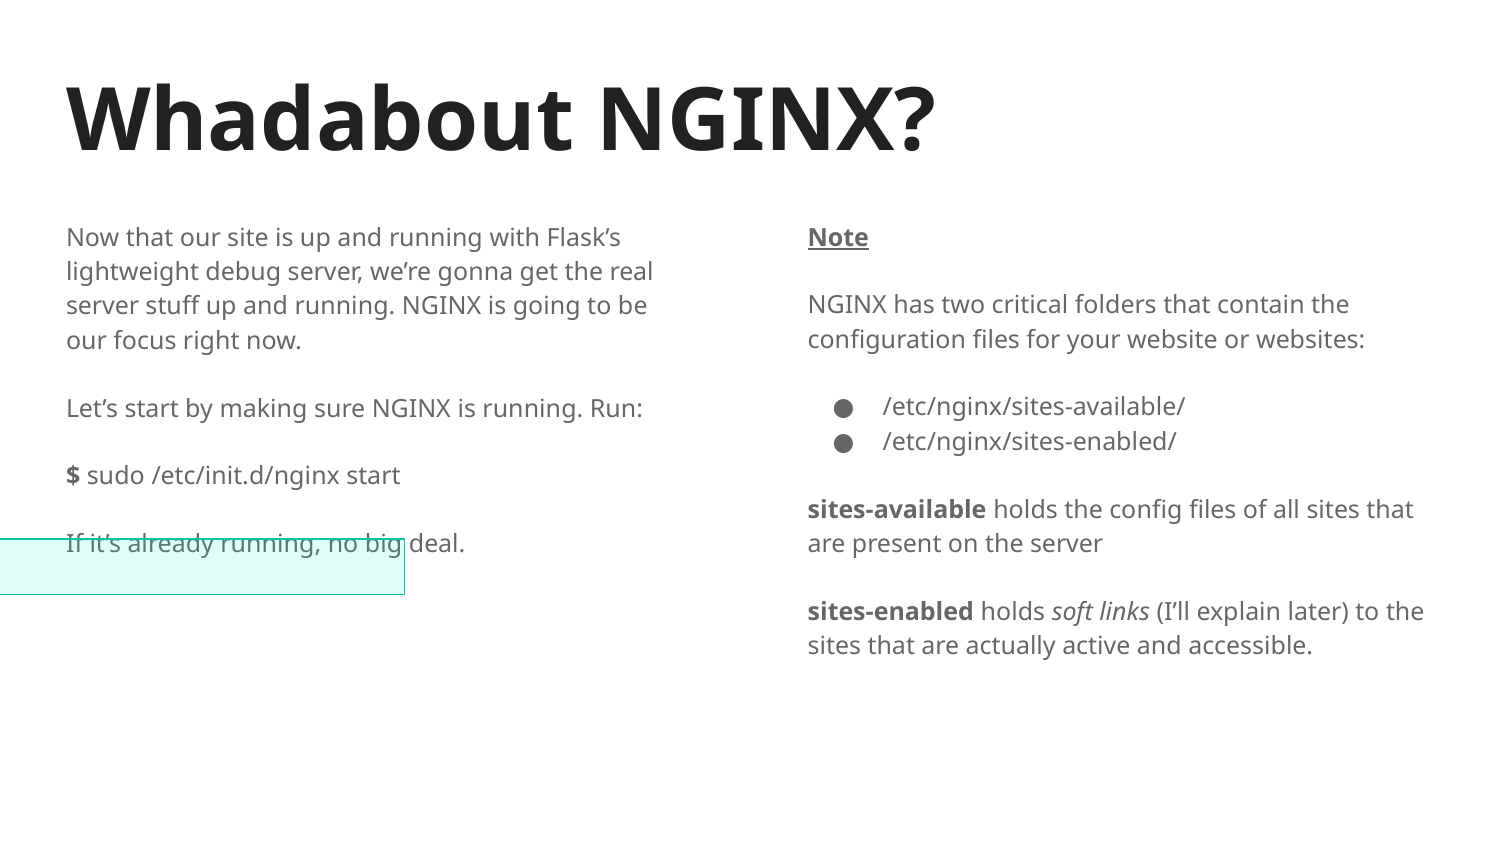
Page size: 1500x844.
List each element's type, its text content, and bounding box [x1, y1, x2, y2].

list Now that our site is up and running with Flask’s lightweight debug server, we’re gonna get the real server stuff up and running. NGINX is going to be our focus right now. Let’s start by making sure NGINX is running. Run: $ sudo /etc/init.d/nginx start If it’s already running, no big deal. [51, 201, 708, 750]
list Note NGINX has two critical folders that contain the configuration files for your website or websites: /etc/nginx/sites-available/ /etc/nginx/sites-enabled/ sites-available holds the config files of all sites that are present on the server sites-enabled holds soft links (I’ll explain later) to the sites that are actually active and accessible. [792, 201, 1449, 750]
title Whadabout NGINX? [51, 48, 1449, 180]
text_box [0, 541, 403, 593]
